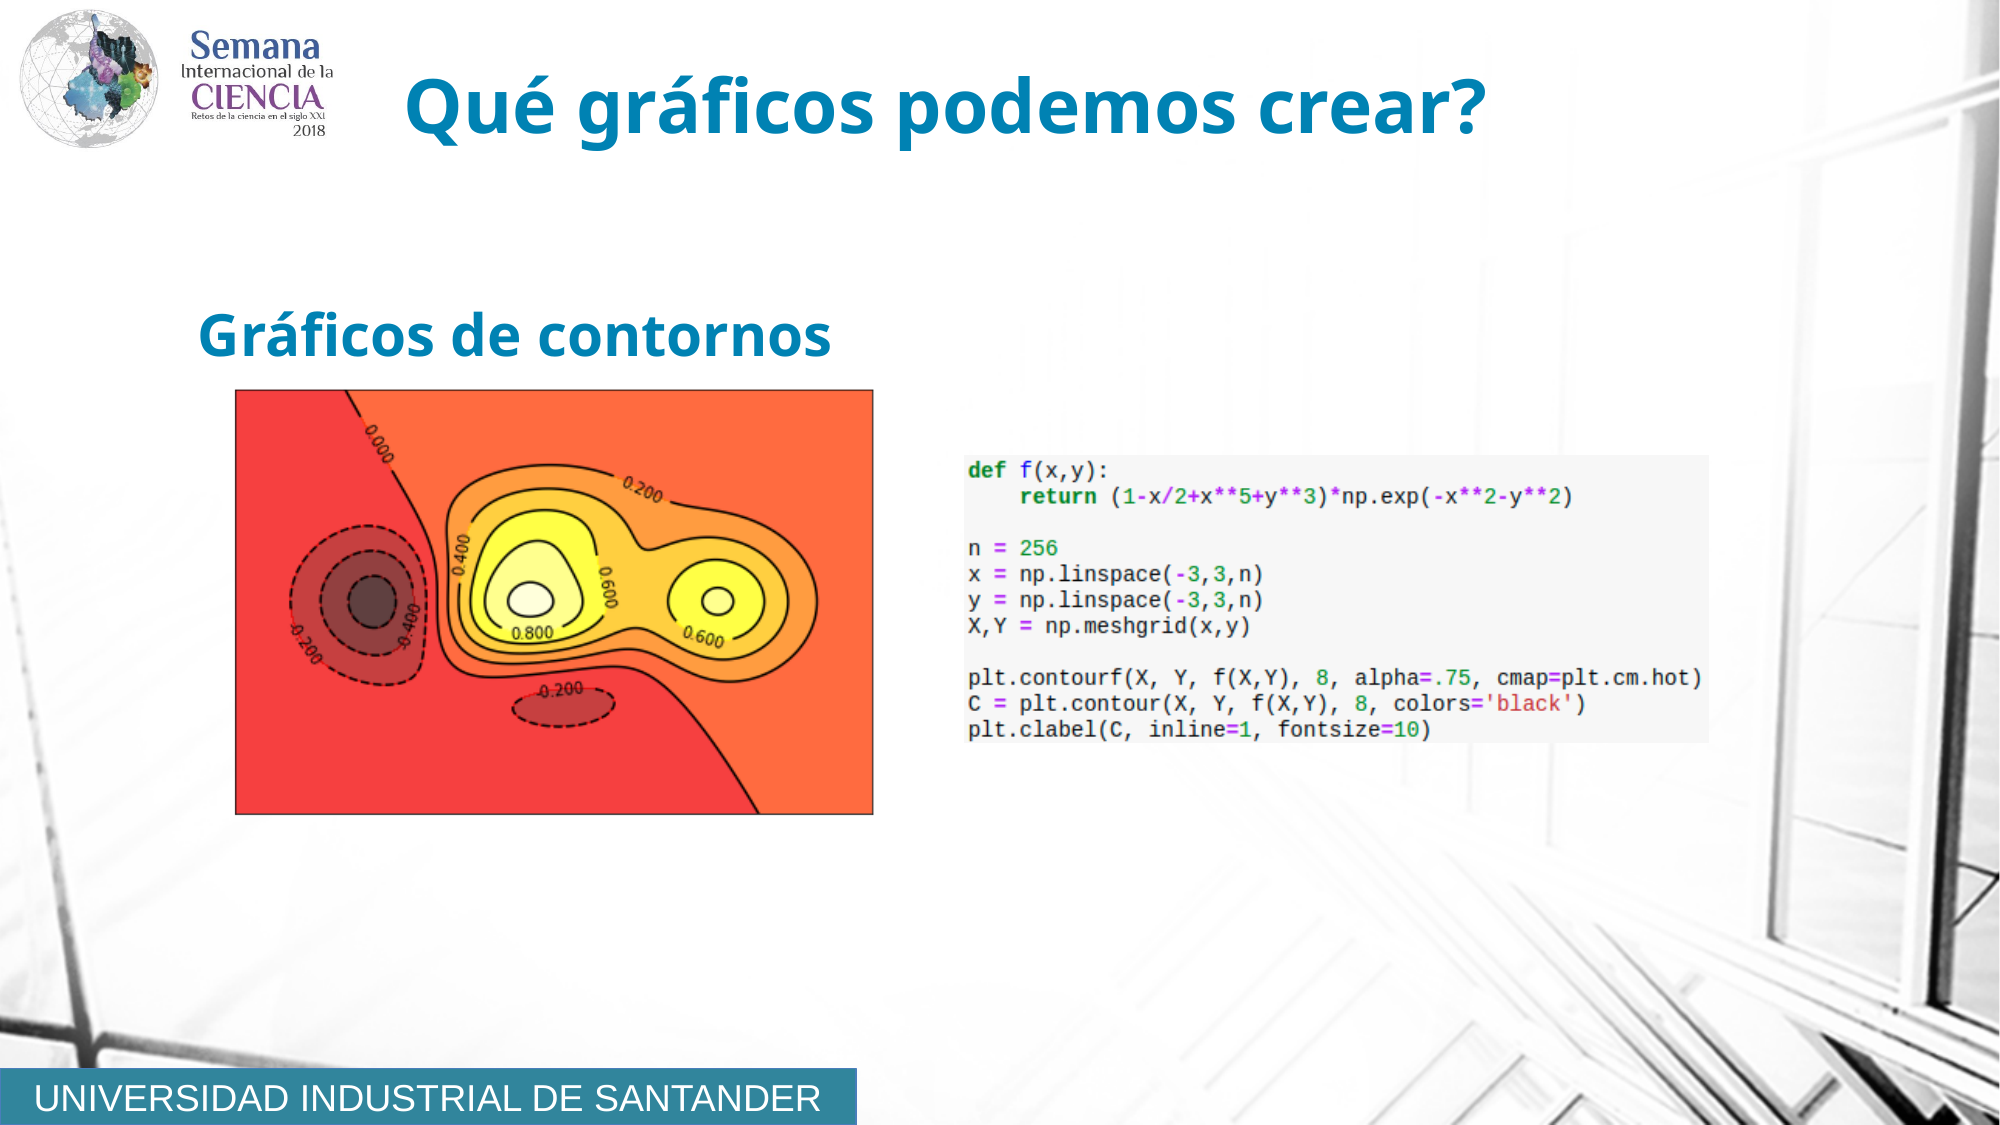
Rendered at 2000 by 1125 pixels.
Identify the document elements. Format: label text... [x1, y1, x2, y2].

text_box Qué gráficos podemos crear? [388, 124, 1814, 299]
picture [0, 0, 2000, 1125]
text_box Gráficos de contornos [183, 286, 1447, 390]
text_box UNIVERSIDAD INDUSTRIAL DE SANTANDER [0, 1068, 857, 1125]
